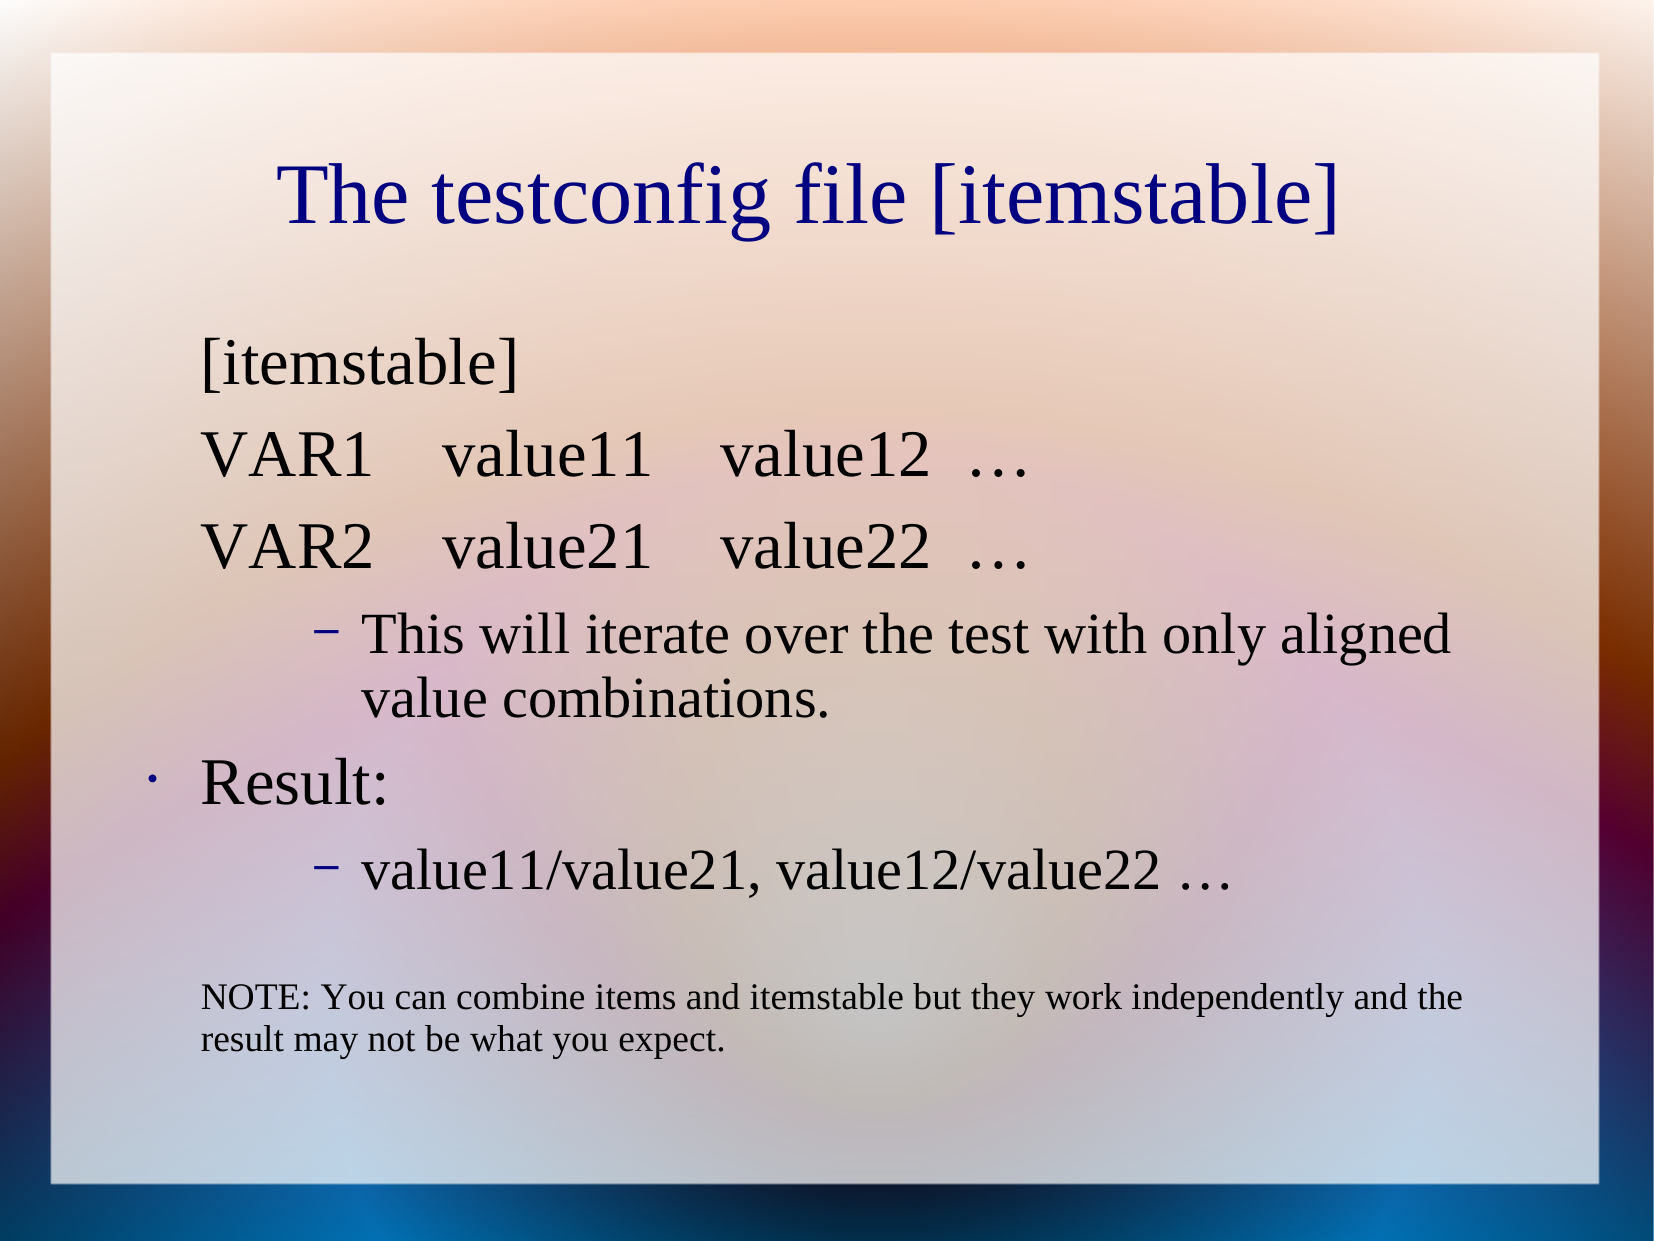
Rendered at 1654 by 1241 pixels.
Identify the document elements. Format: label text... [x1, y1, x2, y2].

list [itemstable] VAR1 value11 value12 … VAR2 value21 value22 … This will iterate over the test with only aligned value combinations. Result: value11/value21, value12/value22 … NOTE: You can combine items and itemstable but they work independently and the result may not be what you expect. [129, 324, 1489, 1050]
picture [0, 0, 1654, 1241]
title The testconfig file [itemstable] [82, 90, 1536, 298]
